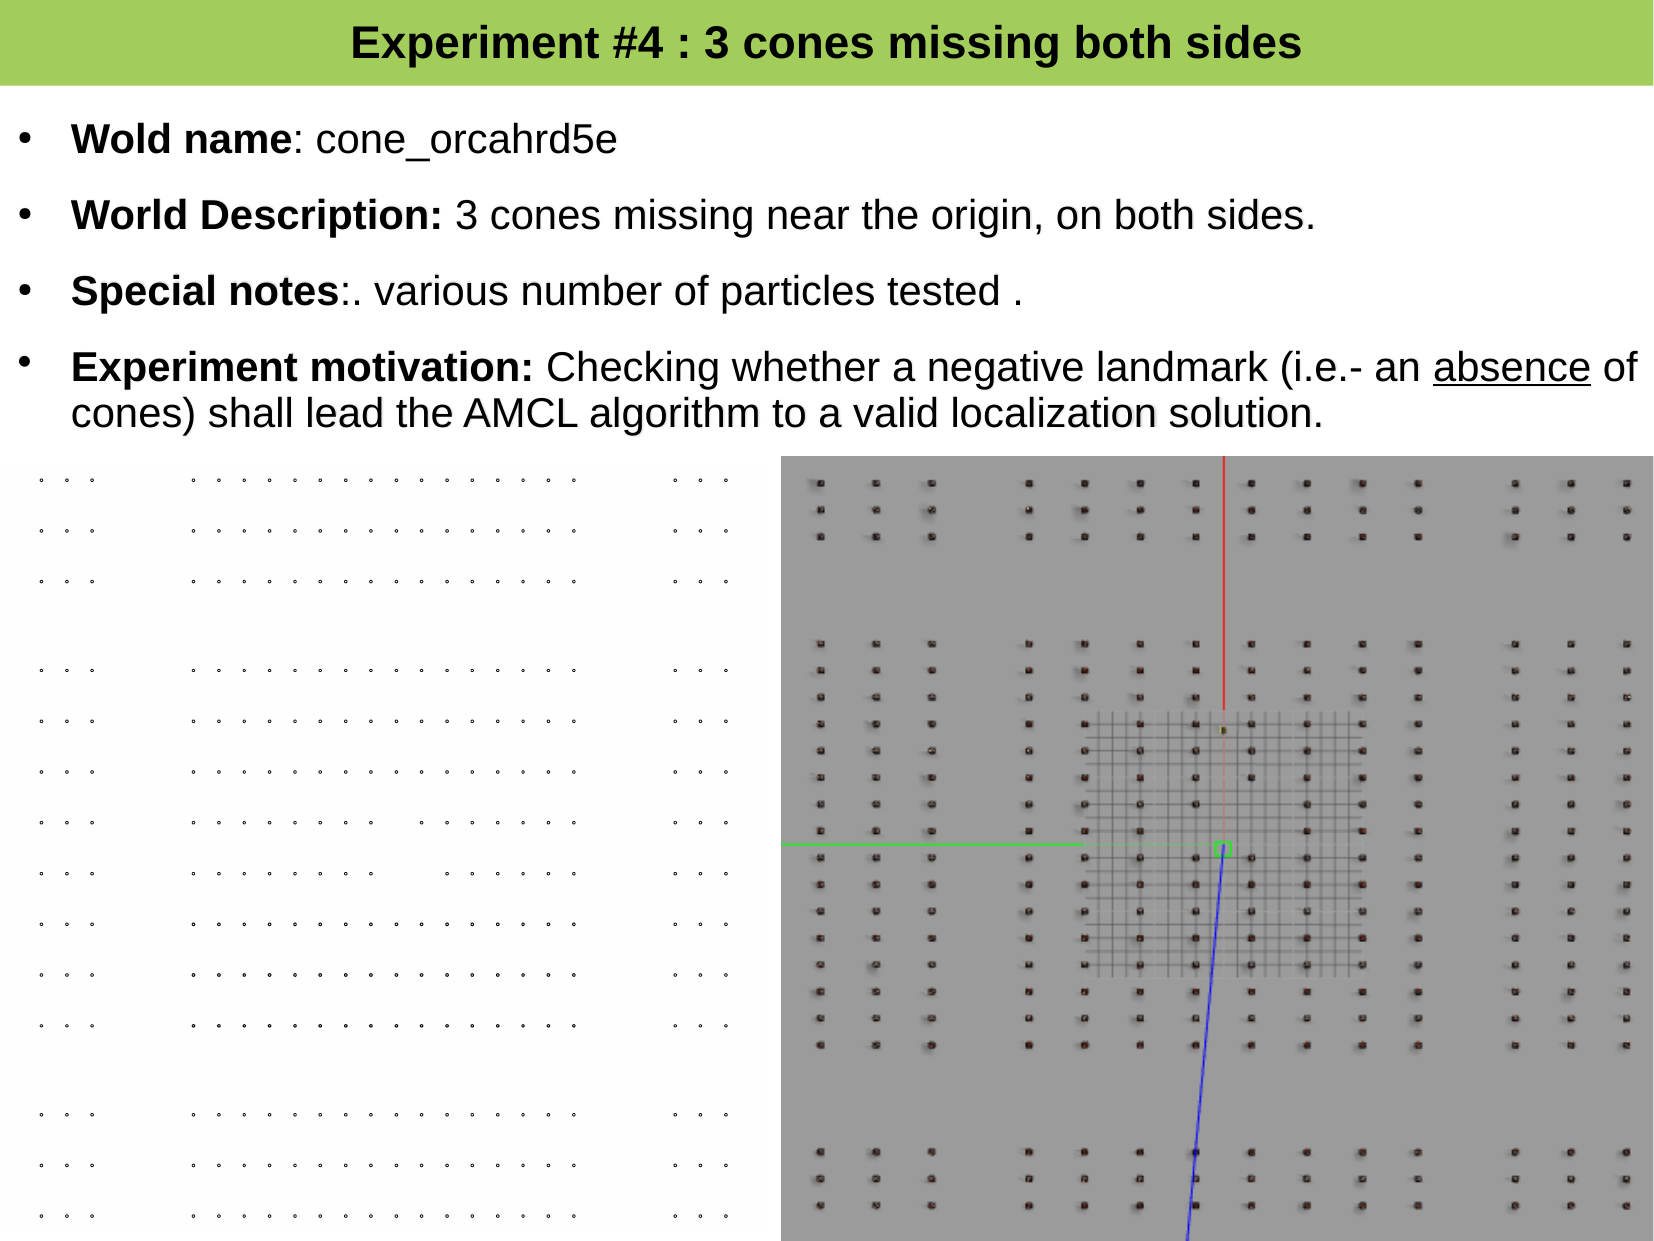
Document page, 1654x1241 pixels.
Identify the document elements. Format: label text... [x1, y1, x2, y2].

picture [0, 464, 767, 1232]
title Experiment #4 : 3 cones missing both sides [0, 0, 1654, 86]
picture [781, 456, 1654, 1241]
list Wold name: cone_orcahrd5e World Description: 3 cones missing near the origin, on both sides. Special notes:. various number of particles tested . Experiment motivation: Checking whether a negative landmark (i.e.- an absence of cones) shall lead the AMCL algorithm to a valid localization solution. [0, 115, 1654, 1241]
